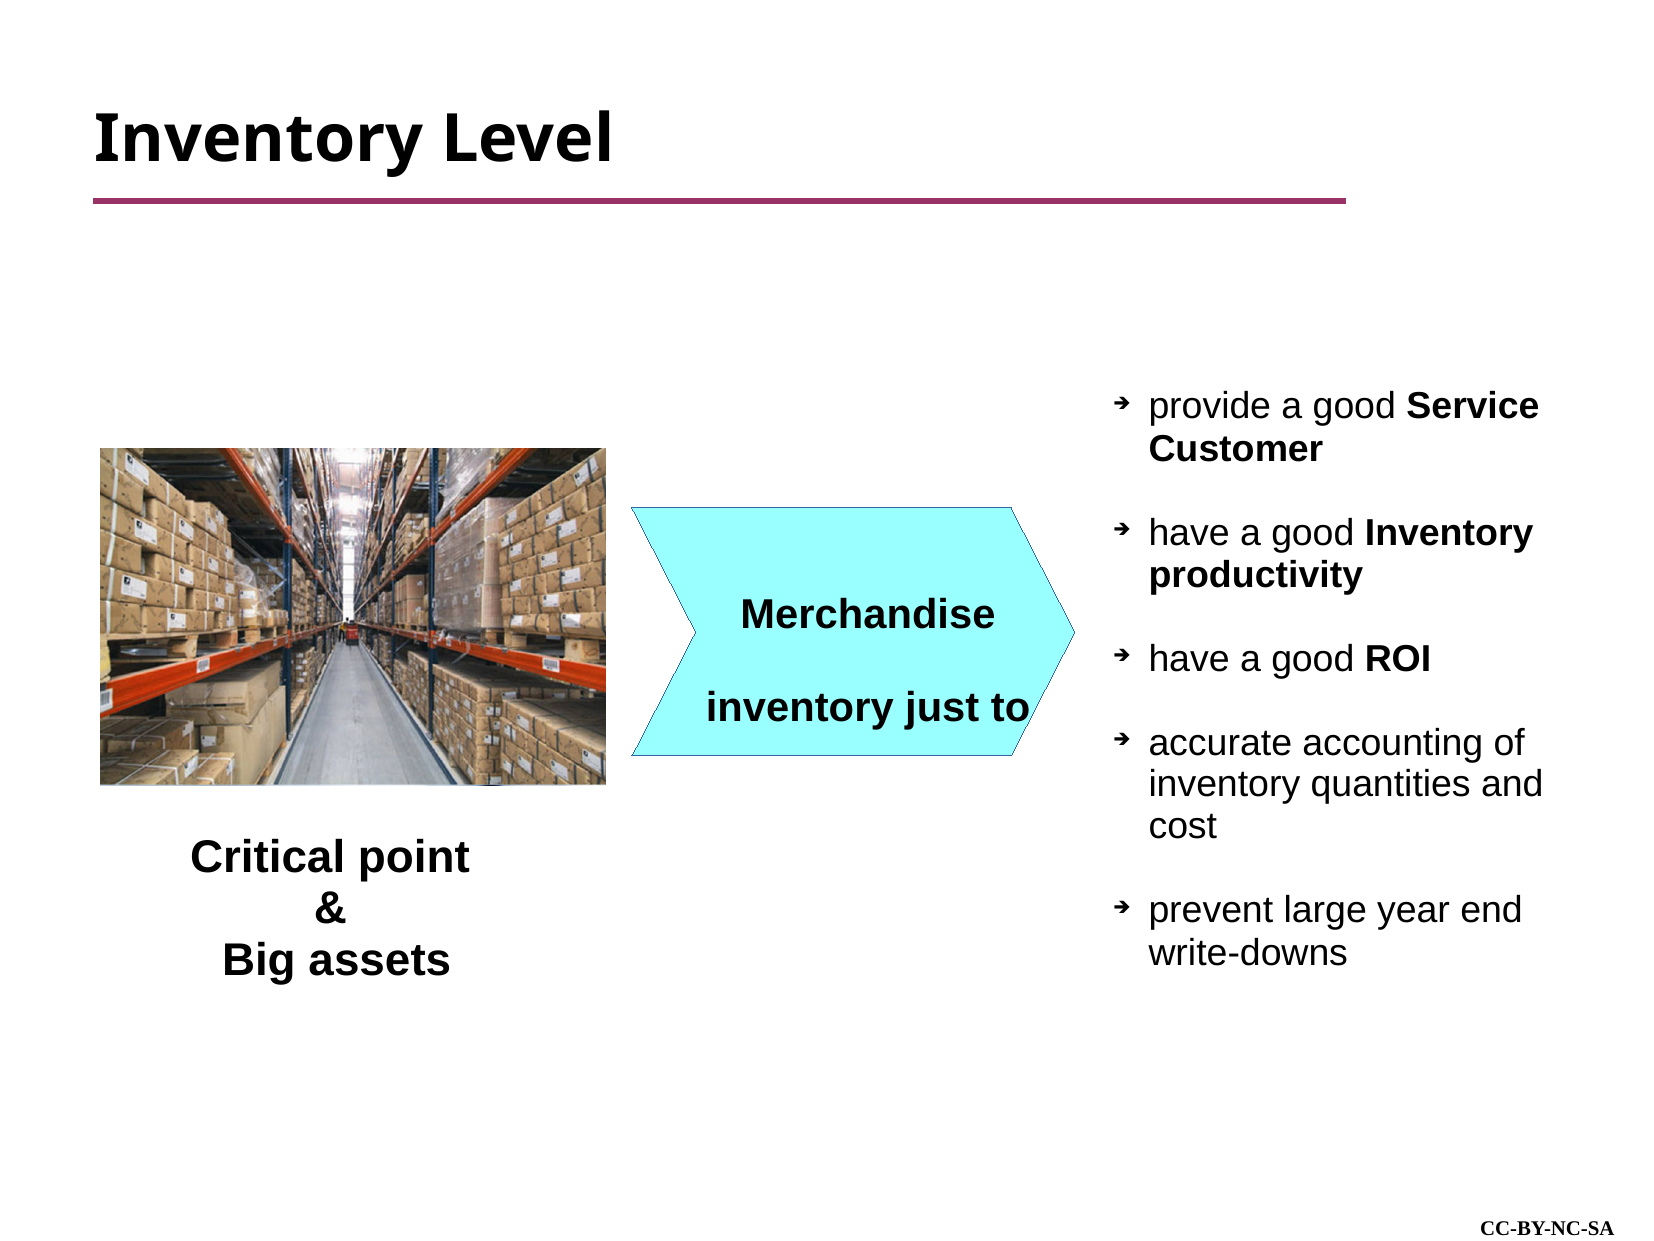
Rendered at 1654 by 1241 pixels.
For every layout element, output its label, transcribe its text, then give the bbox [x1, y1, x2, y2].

text_box [631, 652, 1033, 756]
picture [100, 448, 606, 786]
title Inventory Level [94, 31, 1571, 239]
text_box [631, 507, 1027, 612]
text_box provide a good Service Customer have a good Inventory productivity have a good ROI accurate accounting of inventory quantities and cost prevent large year end write-downs [1098, 377, 1595, 981]
text_box [1052, 587, 1075, 677]
text_box Merchandise inventory just to [685, 537, 1052, 715]
text_box Critical point & Big assets [171, 823, 502, 993]
